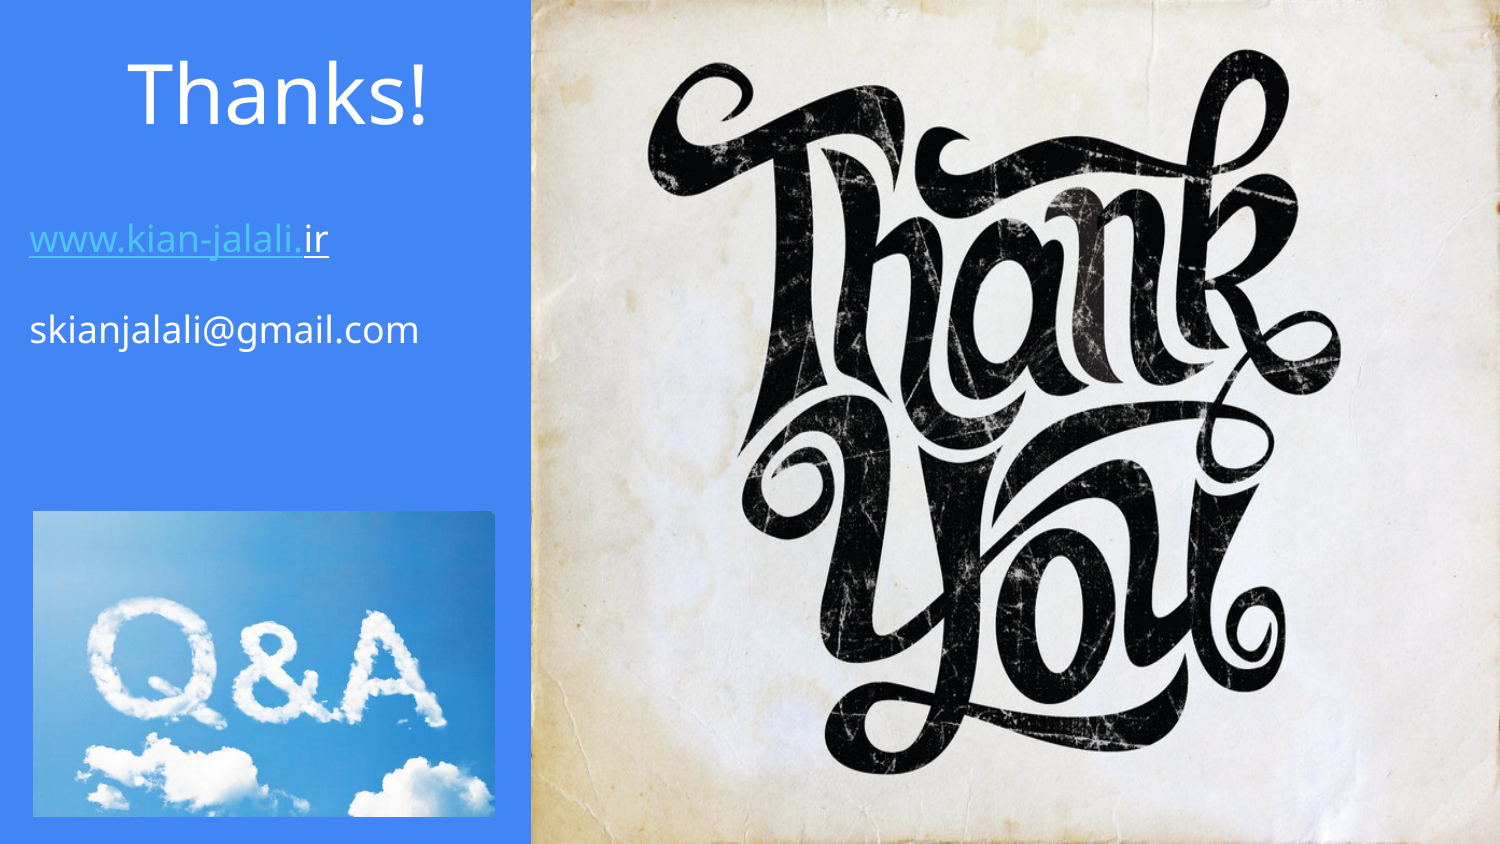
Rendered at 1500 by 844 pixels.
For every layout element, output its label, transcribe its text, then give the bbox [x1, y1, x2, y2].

picture [33, 511, 495, 817]
picture [531, 0, 1500, 844]
list www.kian-jalali.ir skianjalali@gmail.com [14, 129, 514, 381]
title Thanks! [112, 0, 531, 157]
